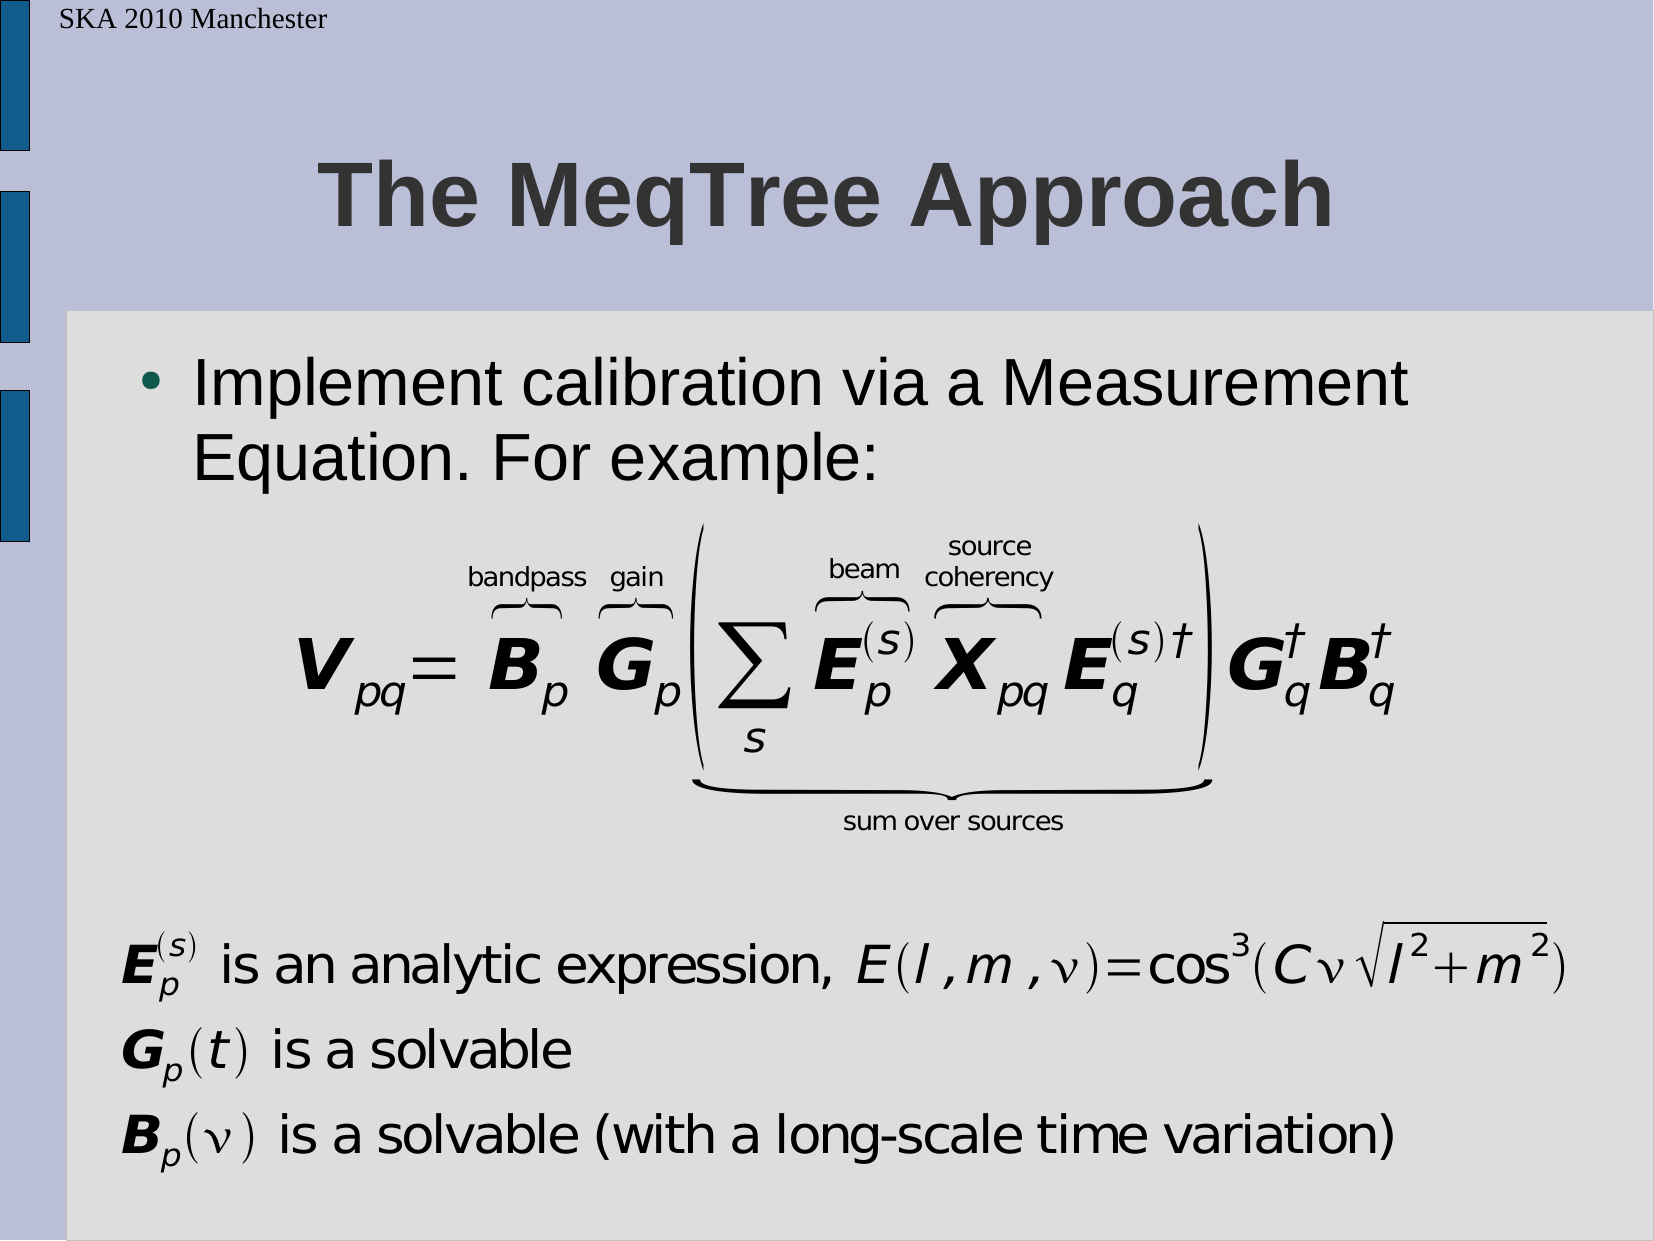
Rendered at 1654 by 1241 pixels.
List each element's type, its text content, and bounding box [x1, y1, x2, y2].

chart [112, 518, 1576, 1241]
title The MeqTree Approach [121, 91, 1534, 299]
list Implement calibration via a Measurement Equation. For example: [121, 344, 1534, 518]
